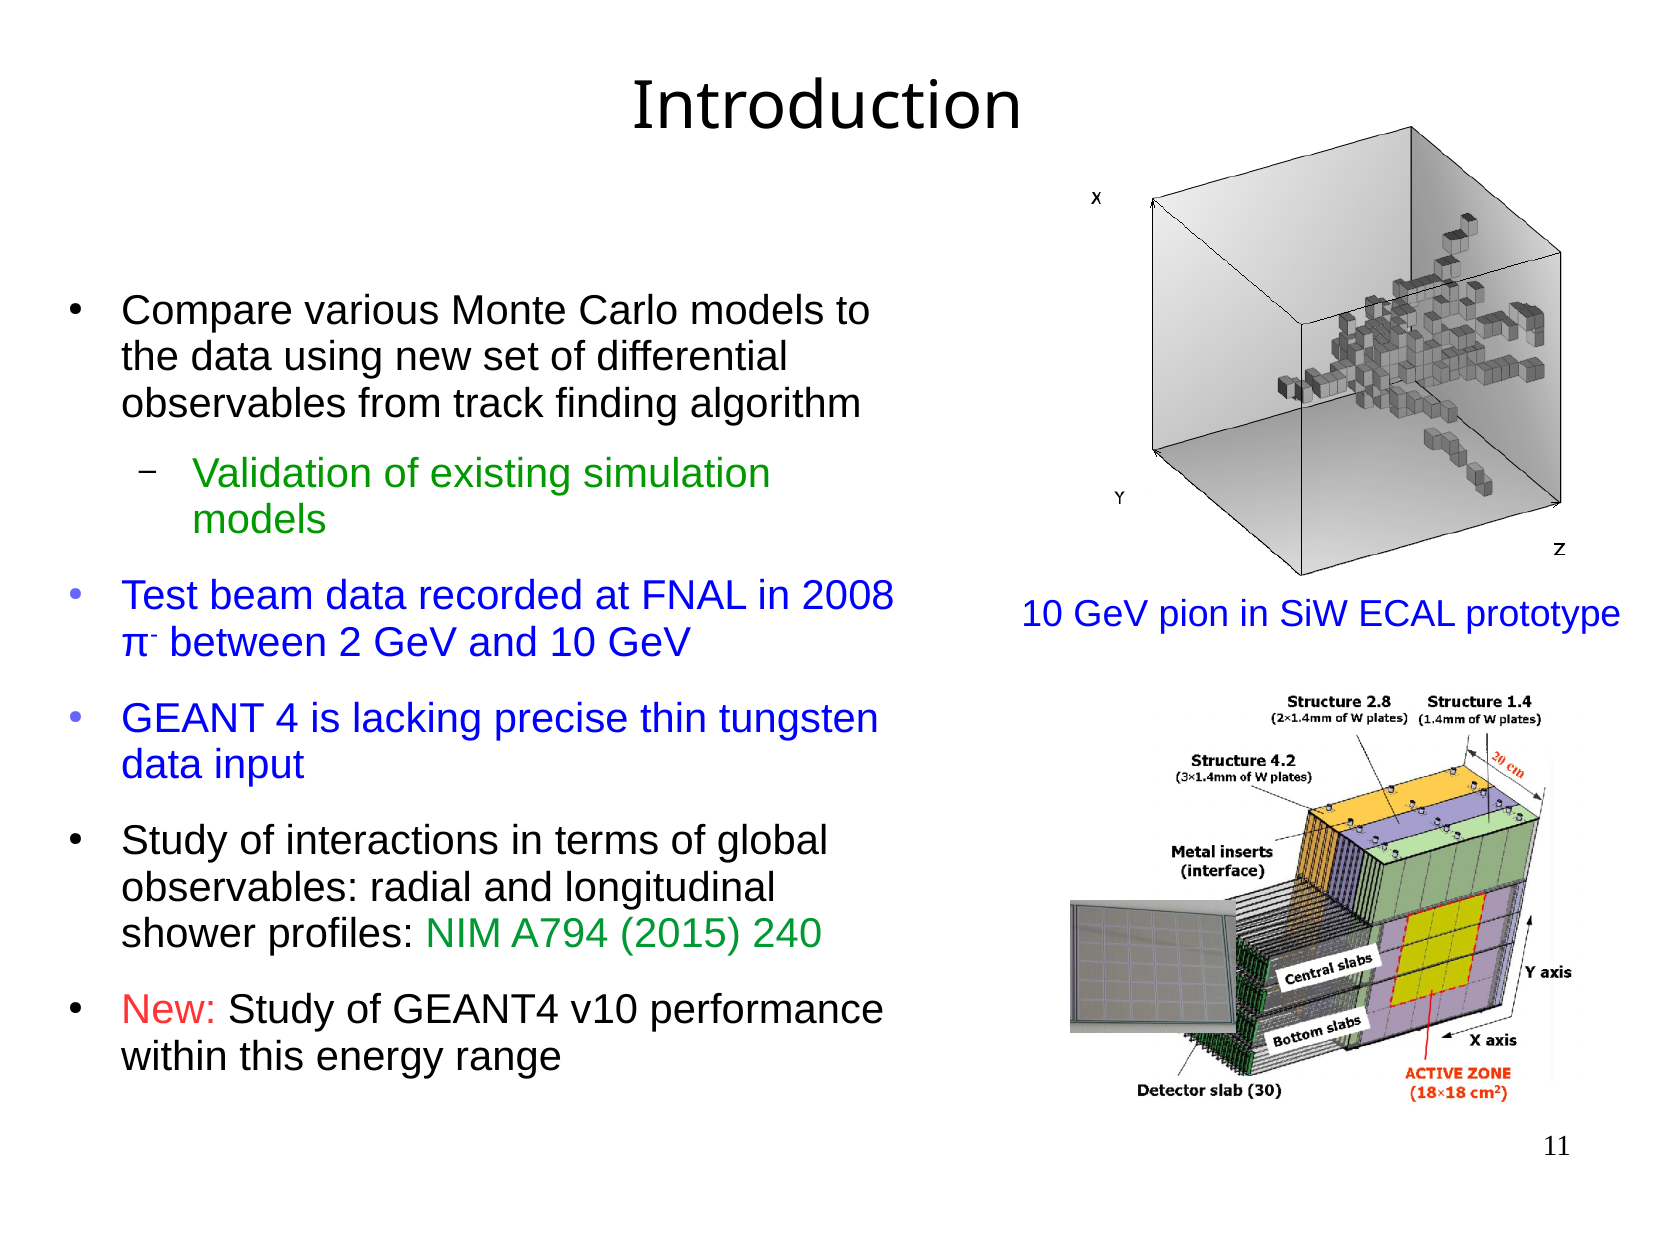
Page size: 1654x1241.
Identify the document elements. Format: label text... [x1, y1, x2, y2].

text_box 10 GeV pion in SiW ECAL prototype [1006, 585, 1637, 647]
title Introduction [85, 52, 1571, 154]
list Compare various Monte Carlo models to the data using new set of differential observables from track finding algorithm Validation of existing simulation models Test beam data recorded at FNAL in 2008 π- between 2 GeV and 10 GeV GEANT 4 is lacking precise thin tungsten data input Study of interactions in terms of global observables: radial and longitudinal shower profiles: NIM A794 (2015) 240 New: Study of GEANT4 v10 performance within this energy range [50, 286, 902, 1241]
picture [1070, 687, 1580, 1105]
picture [1078, 114, 1591, 585]
